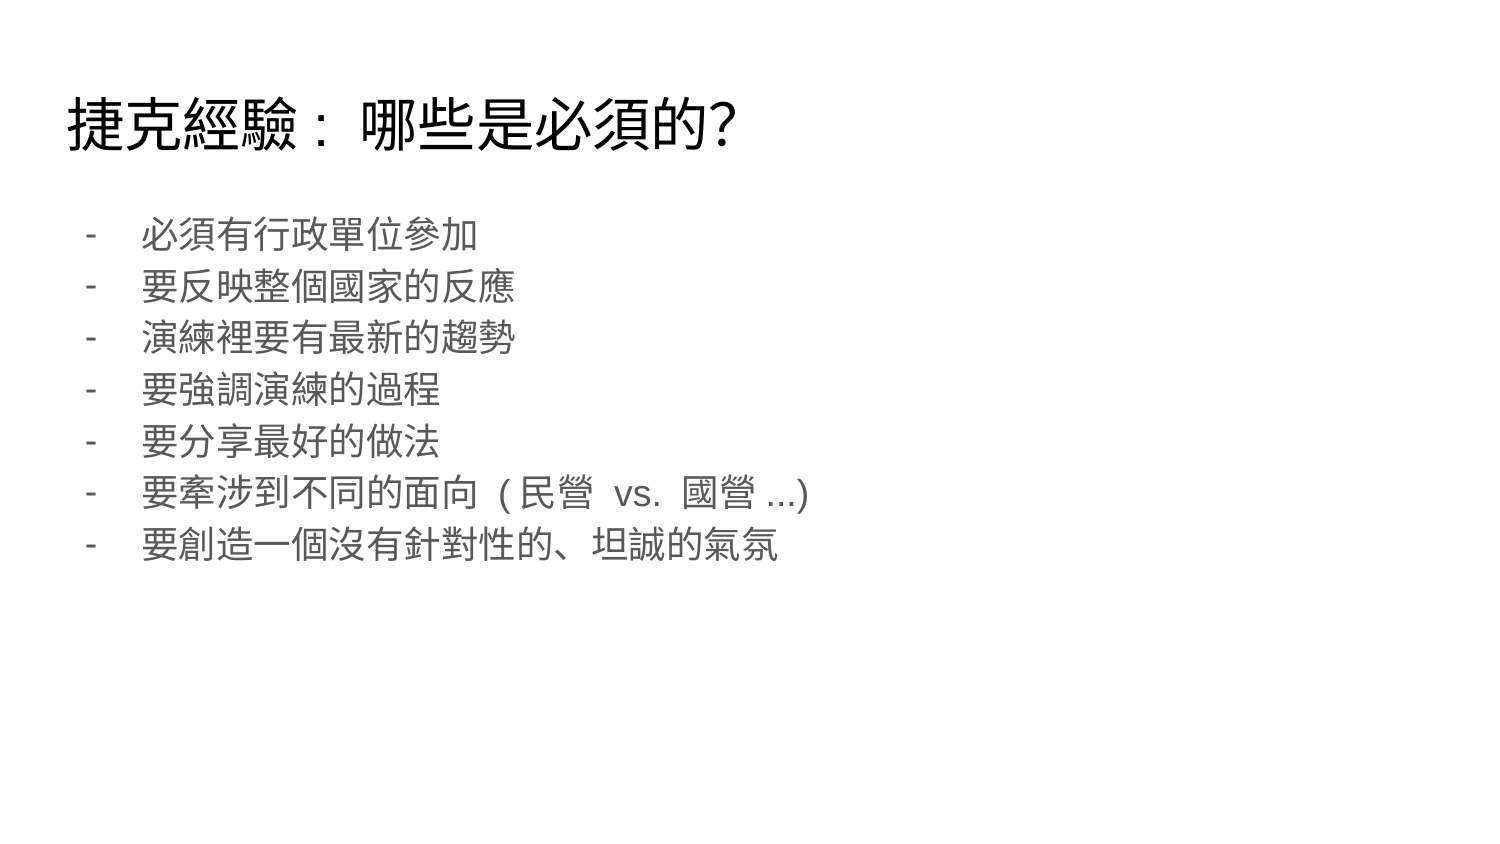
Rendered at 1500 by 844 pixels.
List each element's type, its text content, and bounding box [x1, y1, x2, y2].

list 必須有行政單位參加 要反映整個國家的反應 演練裡要有最新的趨勢 要強調演練的過程 要分享最好的做法 要牽涉到不同的面向 (民營 vs. 國營...) 要創造一個沒有針對性的、坦誠的氣氛 [51, 189, 1449, 750]
title 捷克經驗: 哪些是必須的？ [51, 72, 1449, 167]
